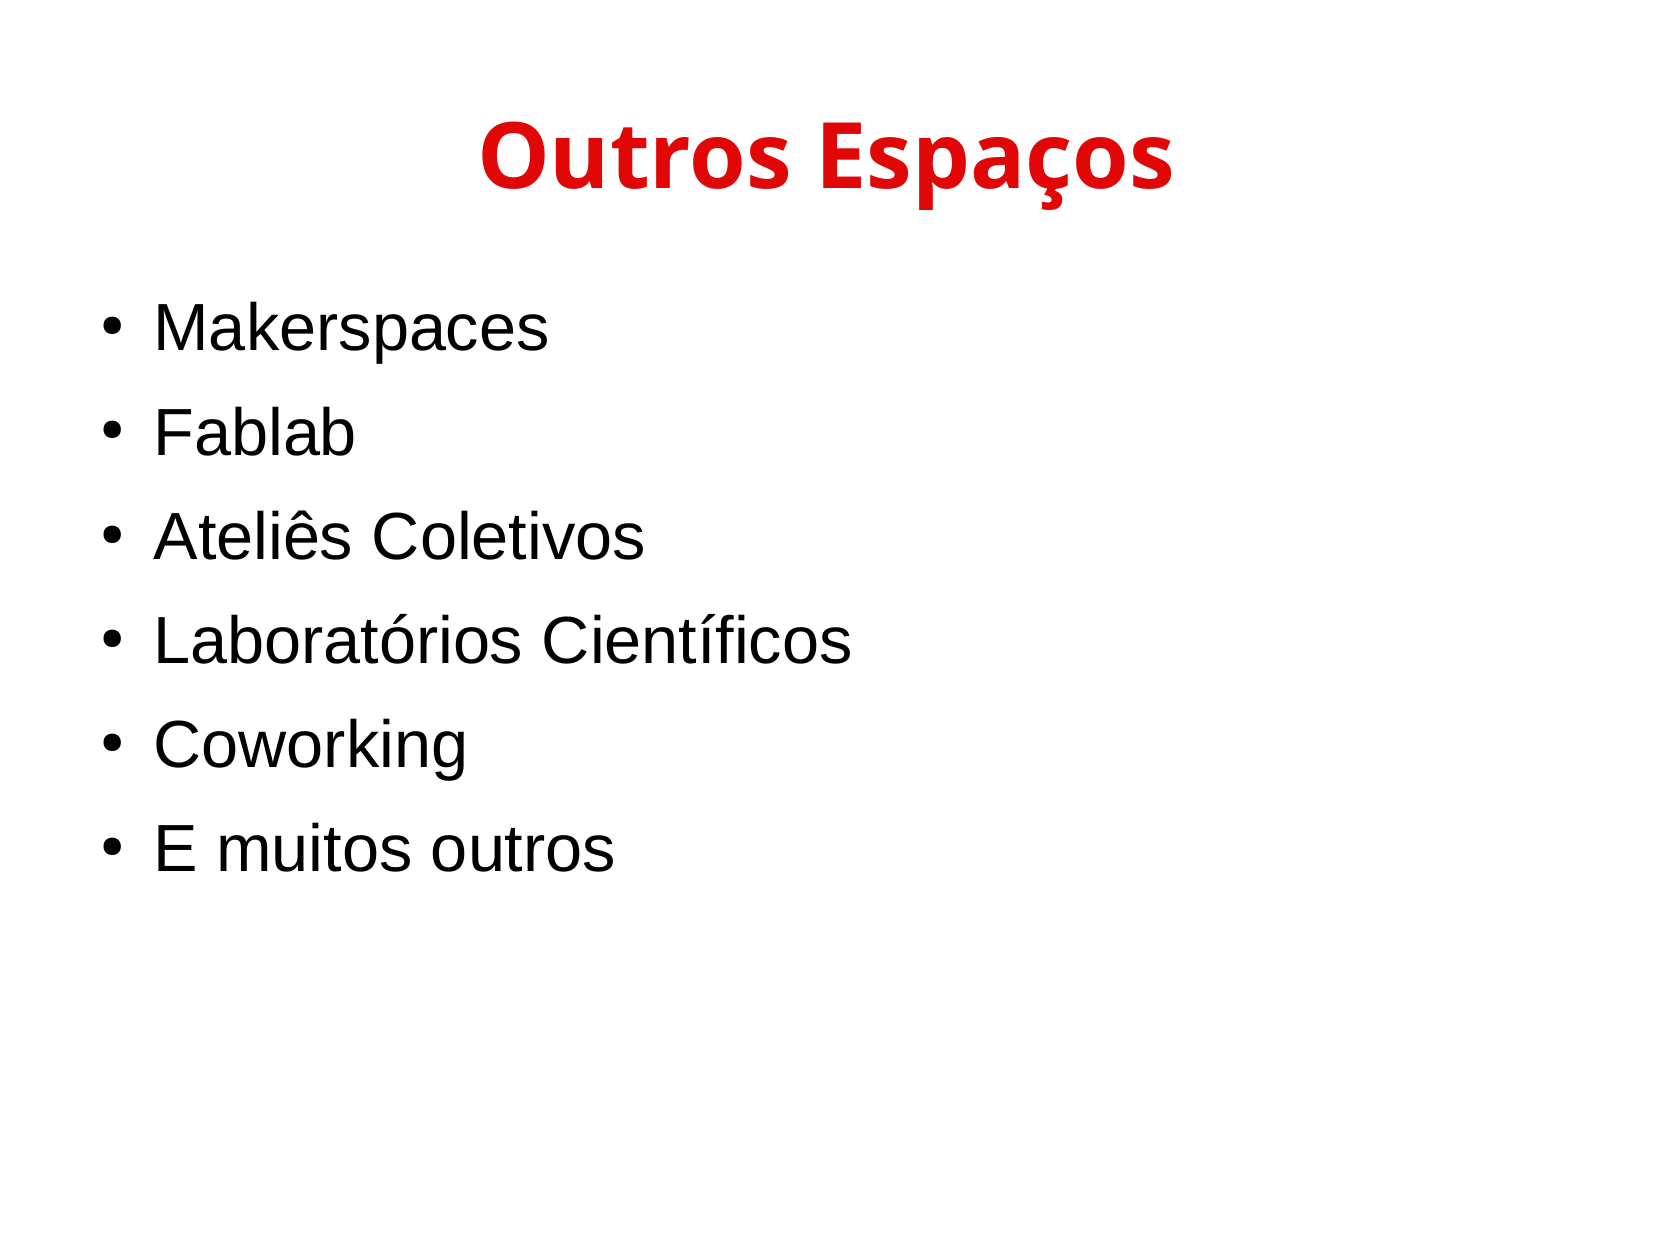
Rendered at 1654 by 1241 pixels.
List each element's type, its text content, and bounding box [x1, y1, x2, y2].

list Makerspaces Fablab Ateliês Coletivos Laboratórios Científicos Coworking E muitos outros [82, 290, 1620, 1109]
title Outros Espaços [82, 49, 1571, 257]
